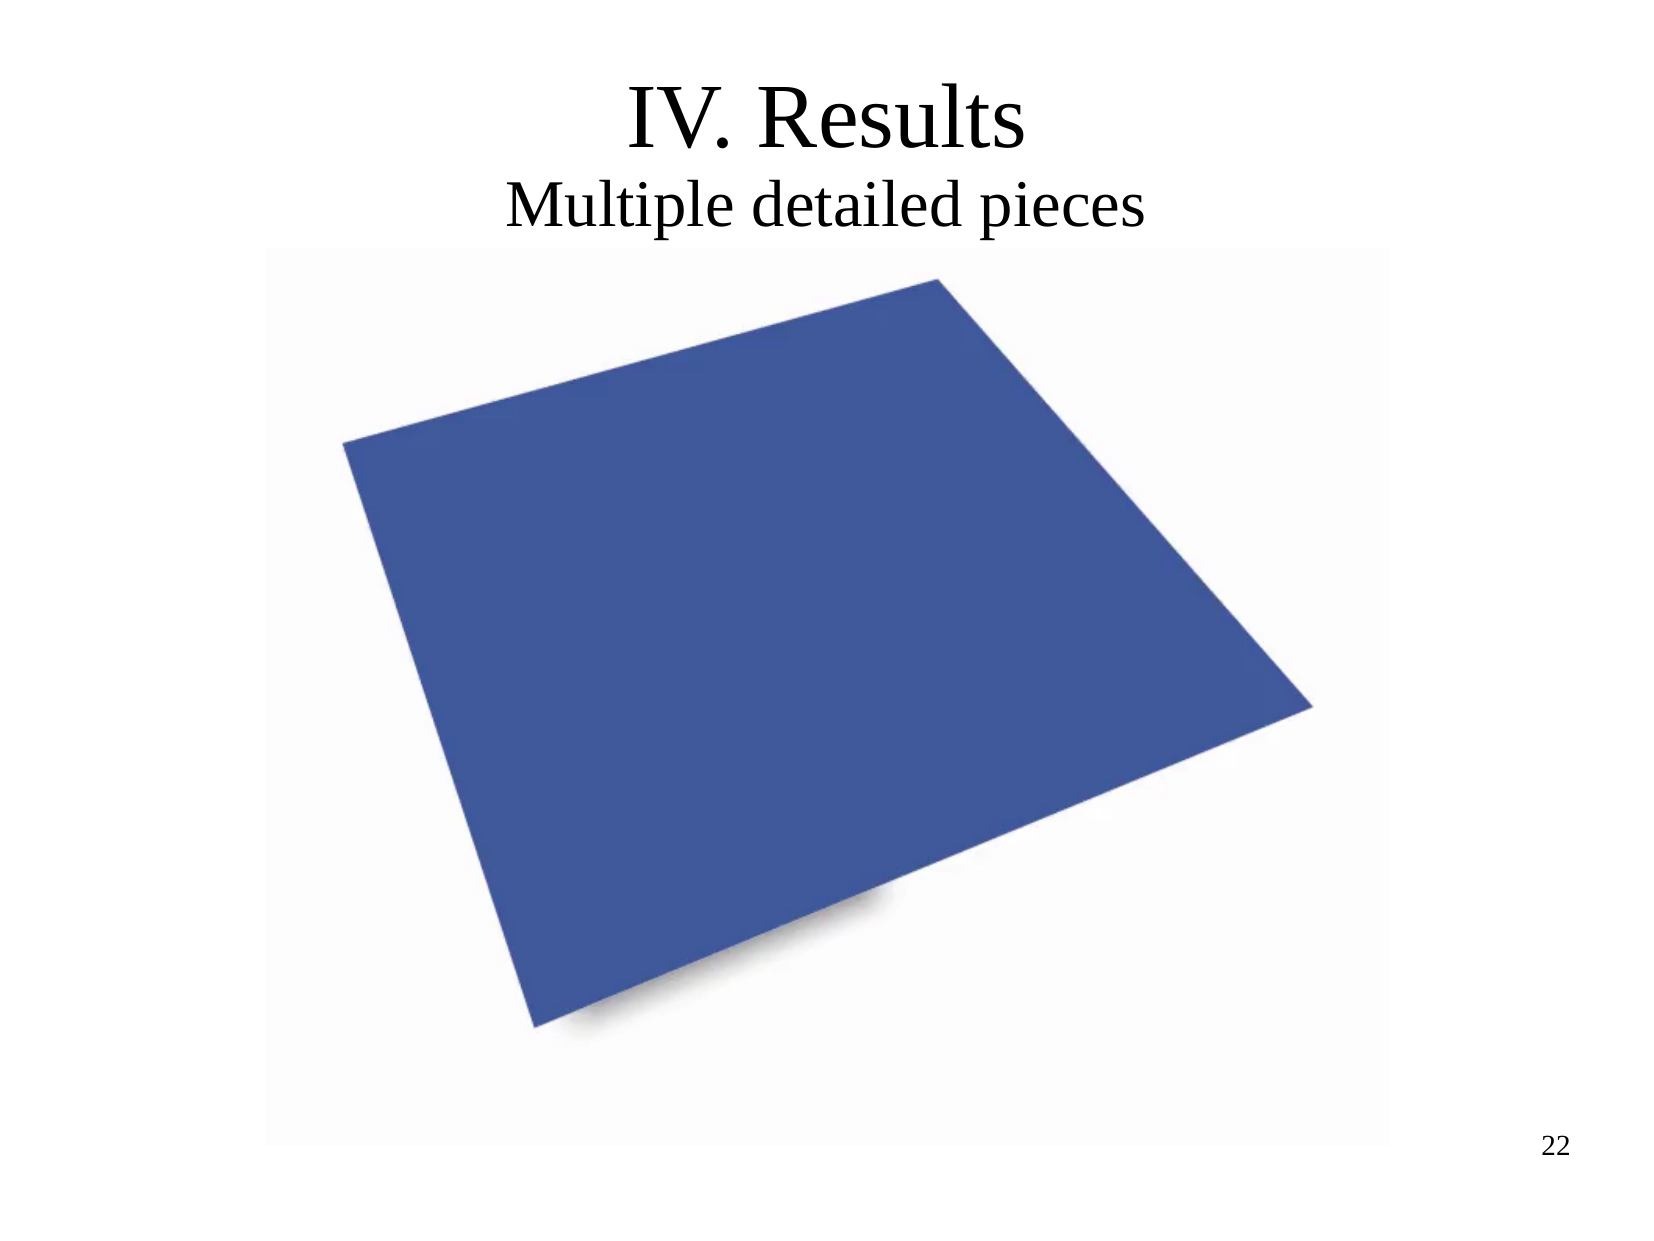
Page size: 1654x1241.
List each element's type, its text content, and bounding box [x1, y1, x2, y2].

title IV. Results Multiple detailed pieces [82, 49, 1571, 257]
text_box [264, 246, 1390, 1147]
